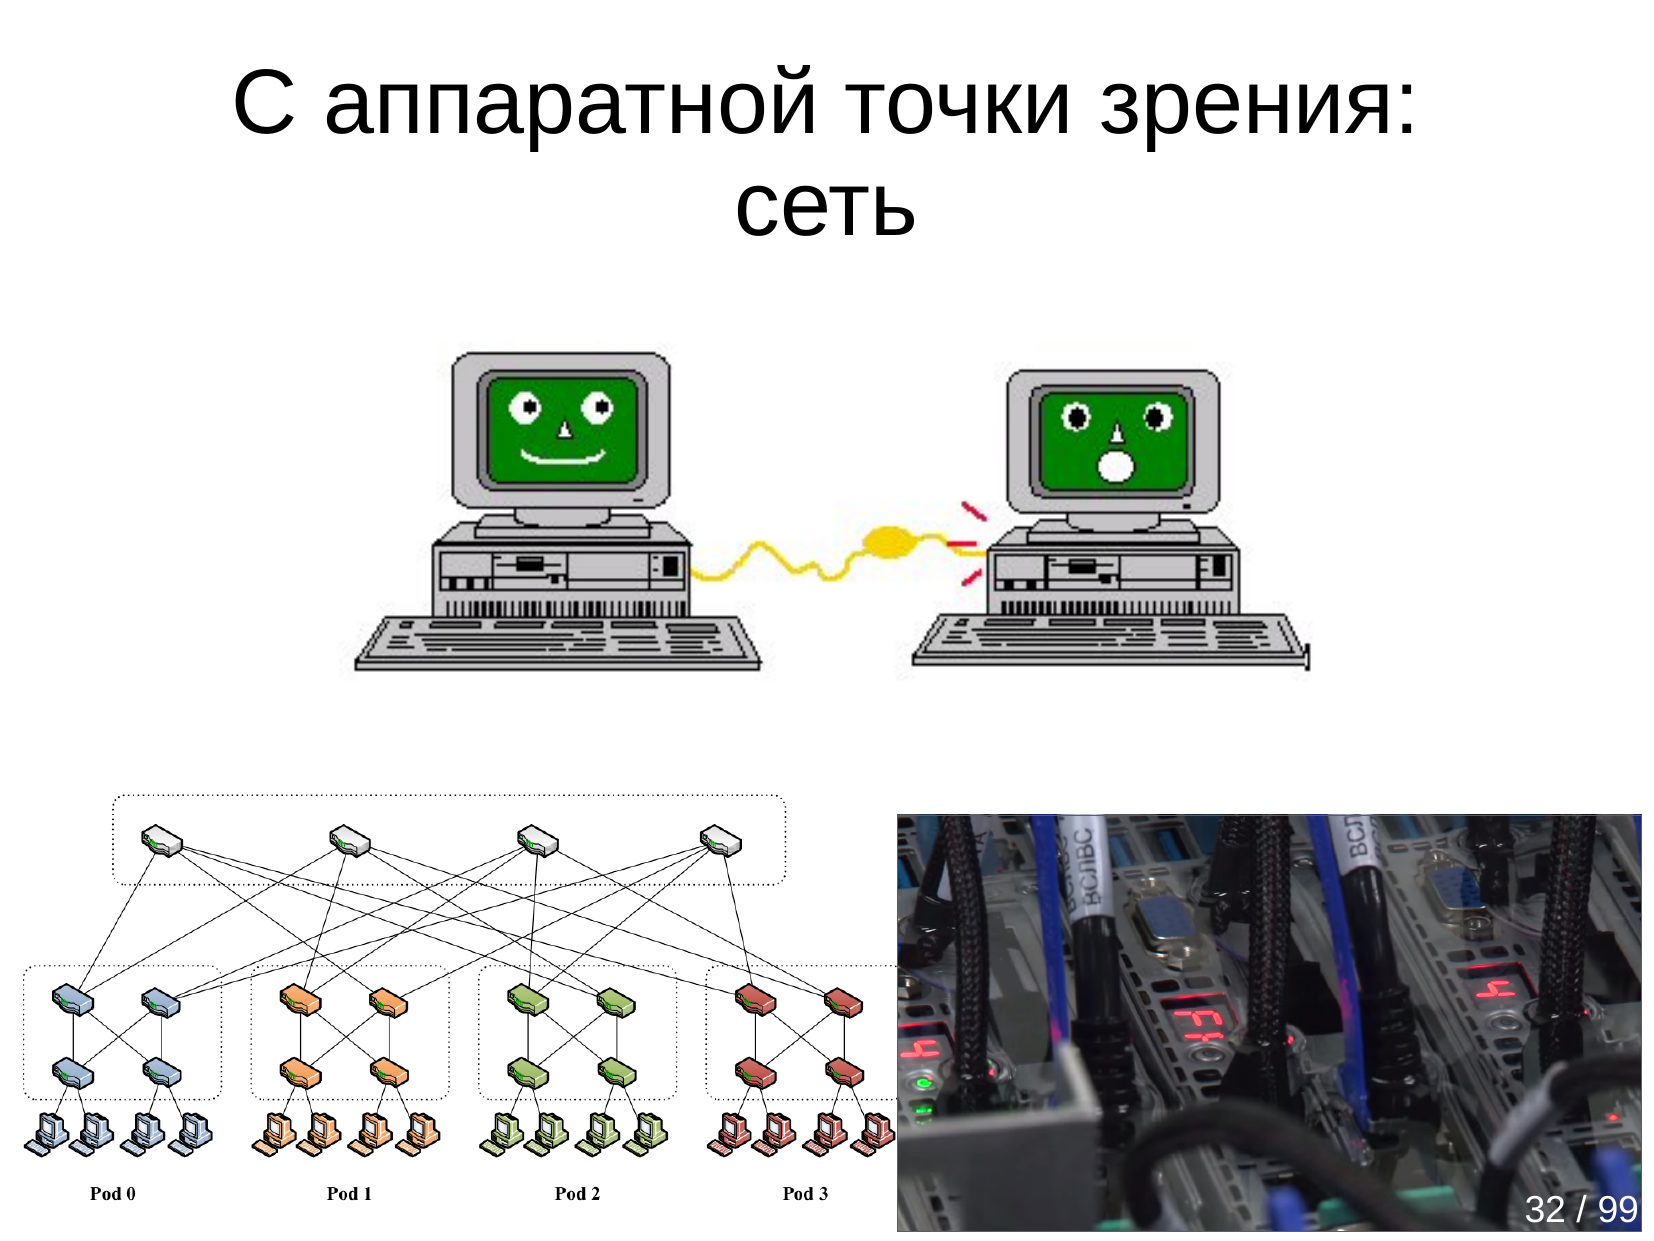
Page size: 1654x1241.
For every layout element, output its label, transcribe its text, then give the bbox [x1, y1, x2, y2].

title С аппаратной точки зрения: сеть [82, 49, 1571, 257]
text_box <number> / 99 [1380, 1181, 1654, 1238]
picture [0, 755, 1642, 1232]
picture [318, 303, 1363, 709]
